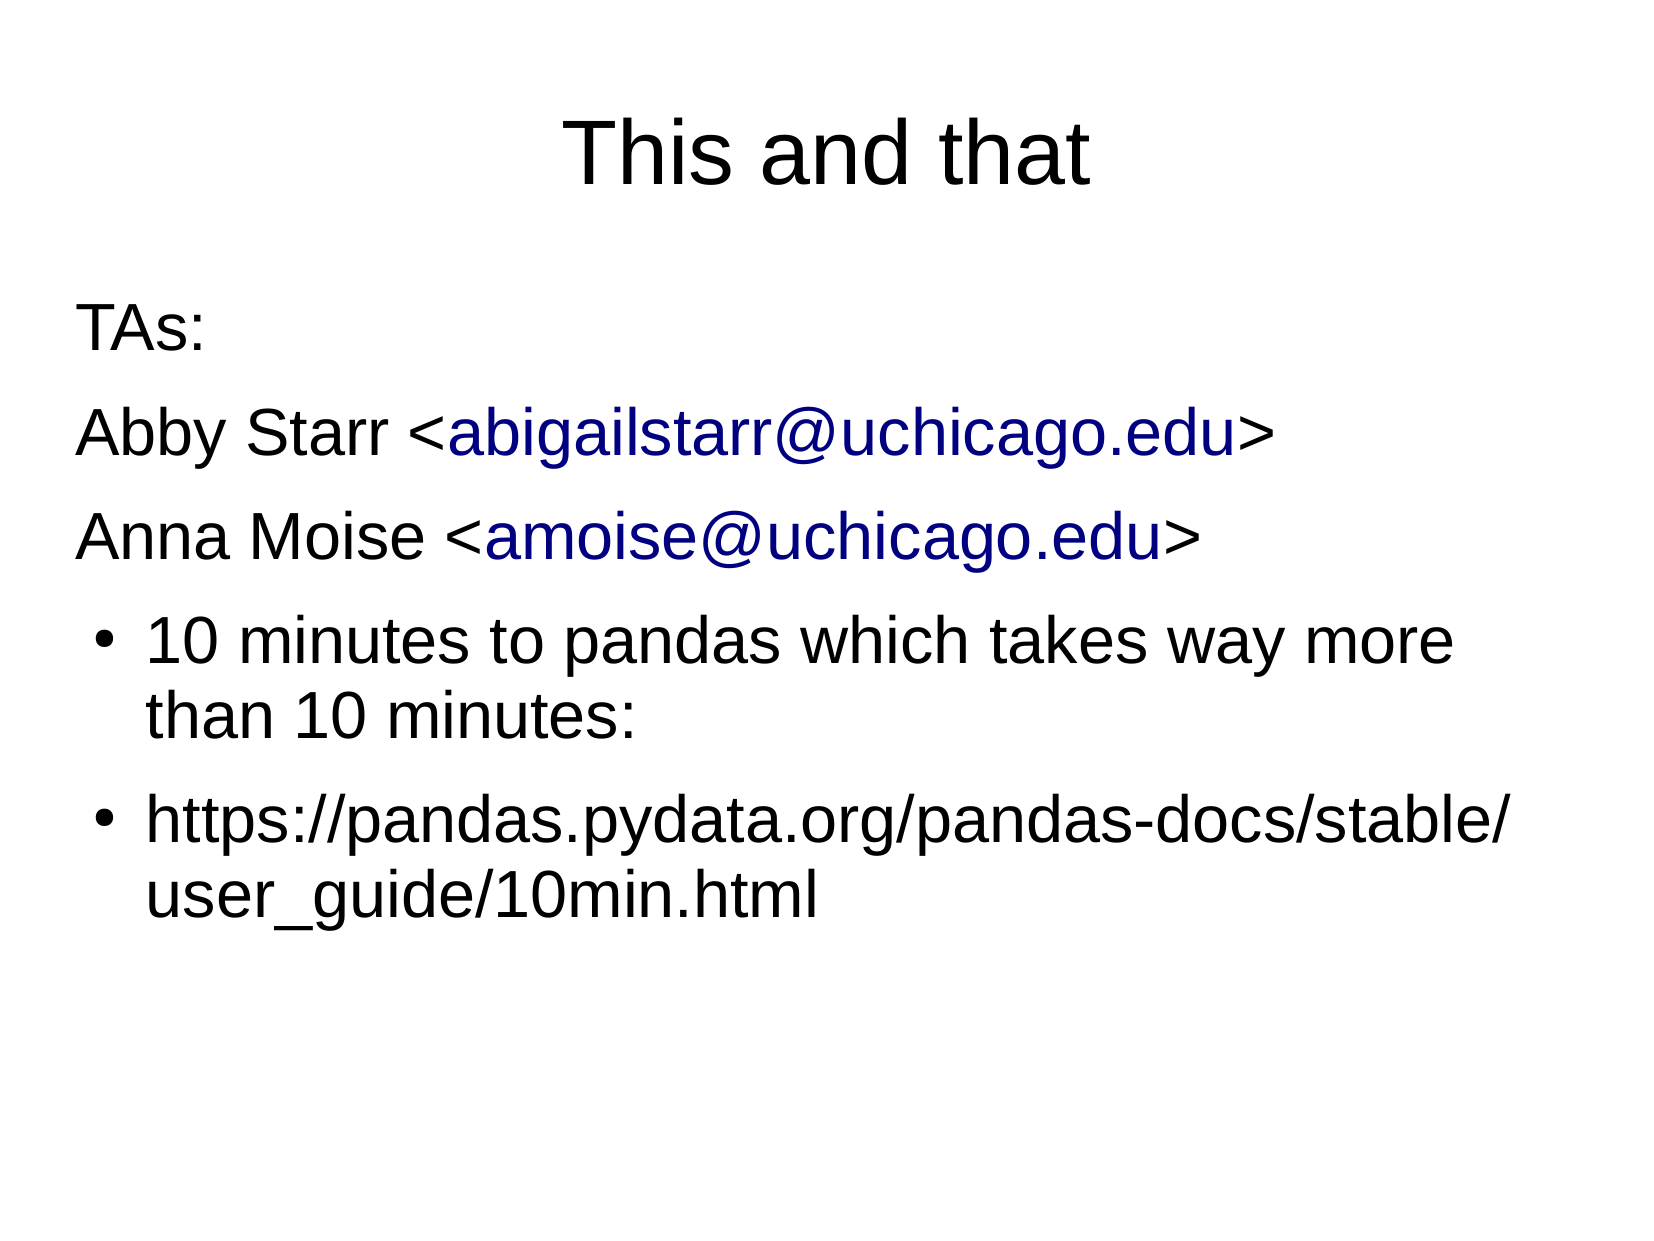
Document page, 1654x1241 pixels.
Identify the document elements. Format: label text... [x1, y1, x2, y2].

title This and that [82, 49, 1571, 257]
list TAs: Abby Starr <abigailstarr@uchicago.edu> Anna Moise <amoise@uchicago.edu> 10 minutes to pandas which takes way more than 10 minutes: https://pandas.pydata.org/pandas-docs/stable/user_guide/10min.html [75, 290, 1564, 1154]
